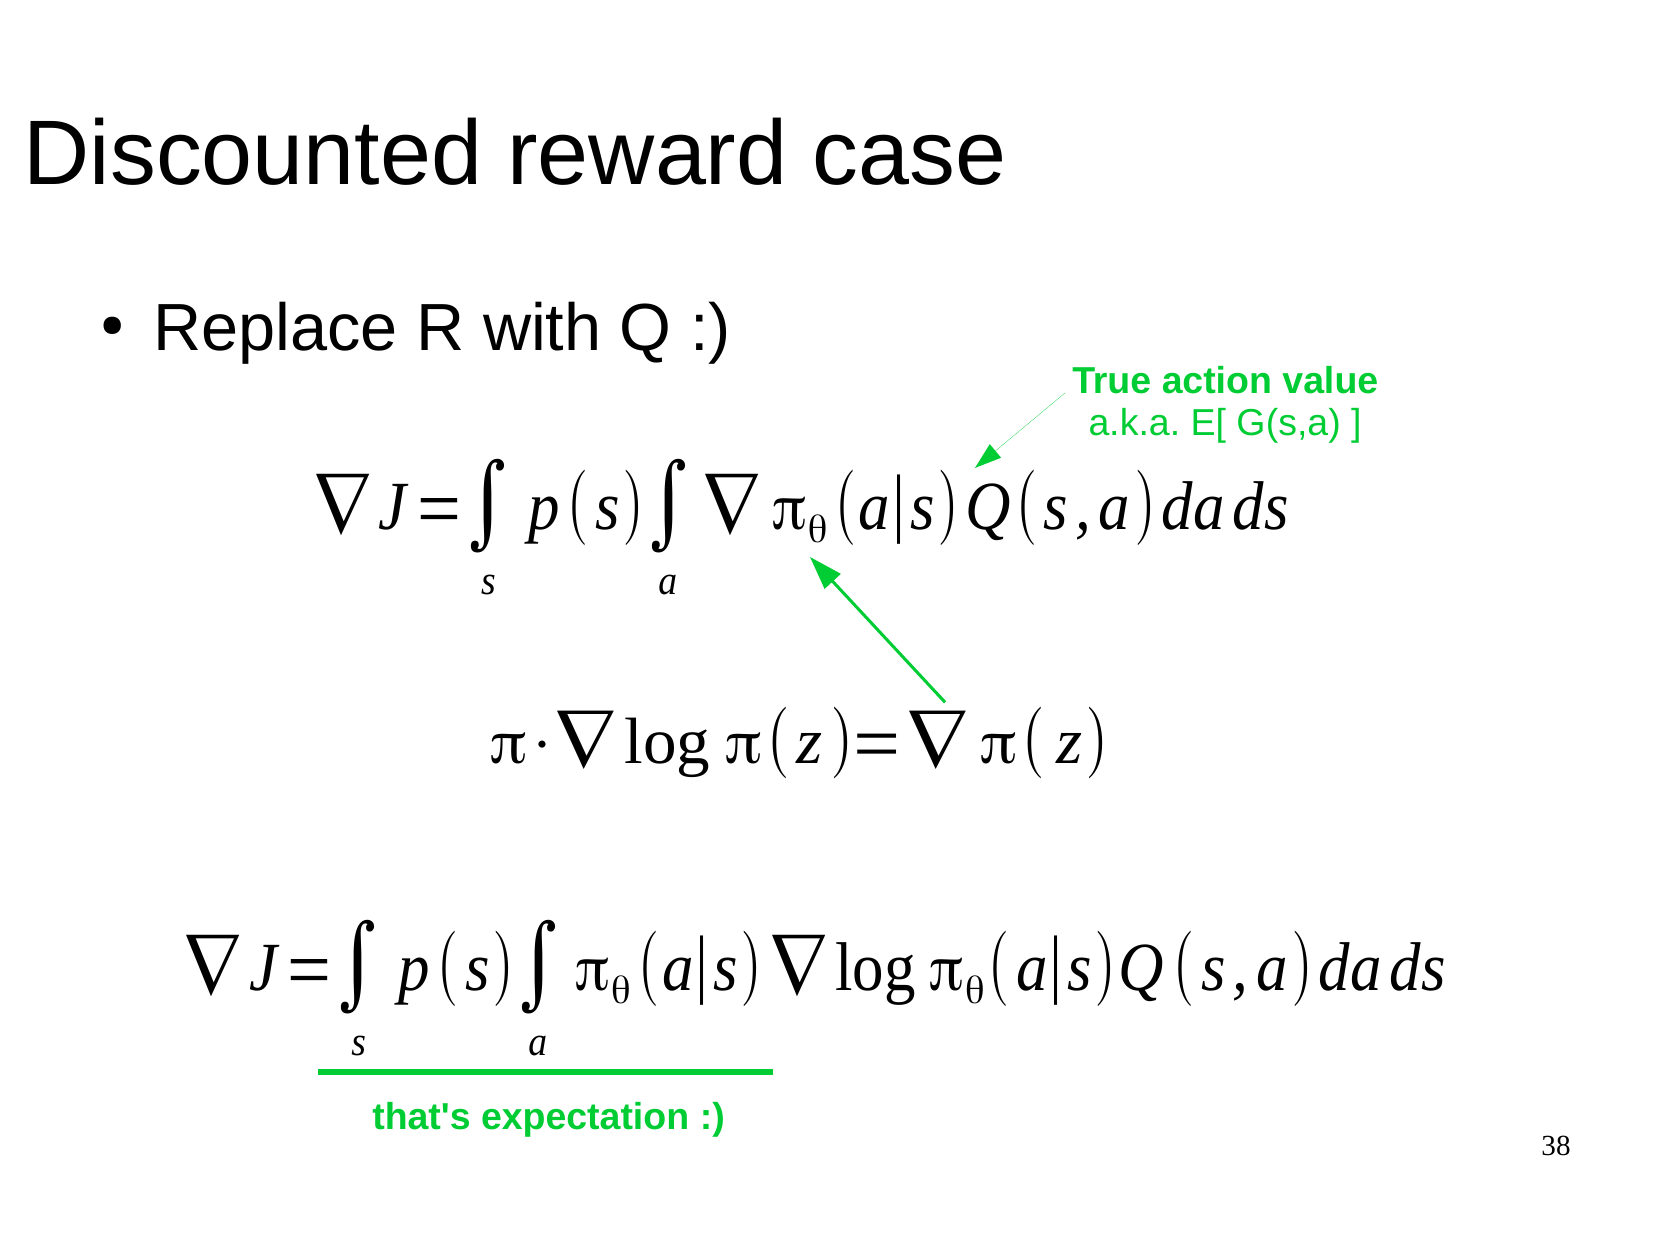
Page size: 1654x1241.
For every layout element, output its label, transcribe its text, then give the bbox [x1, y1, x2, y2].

text_box True action value a.k.a. E[ G(s,a) ] [1057, 351, 1394, 451]
text_box that's expectation :) [357, 1087, 740, 1145]
title Discounted reward case [23, 49, 1512, 257]
chart [166, 912, 1463, 1064]
list Replace R with Q :) [82, 290, 1571, 1010]
chart [296, 452, 1307, 604]
chart [473, 702, 1126, 782]
